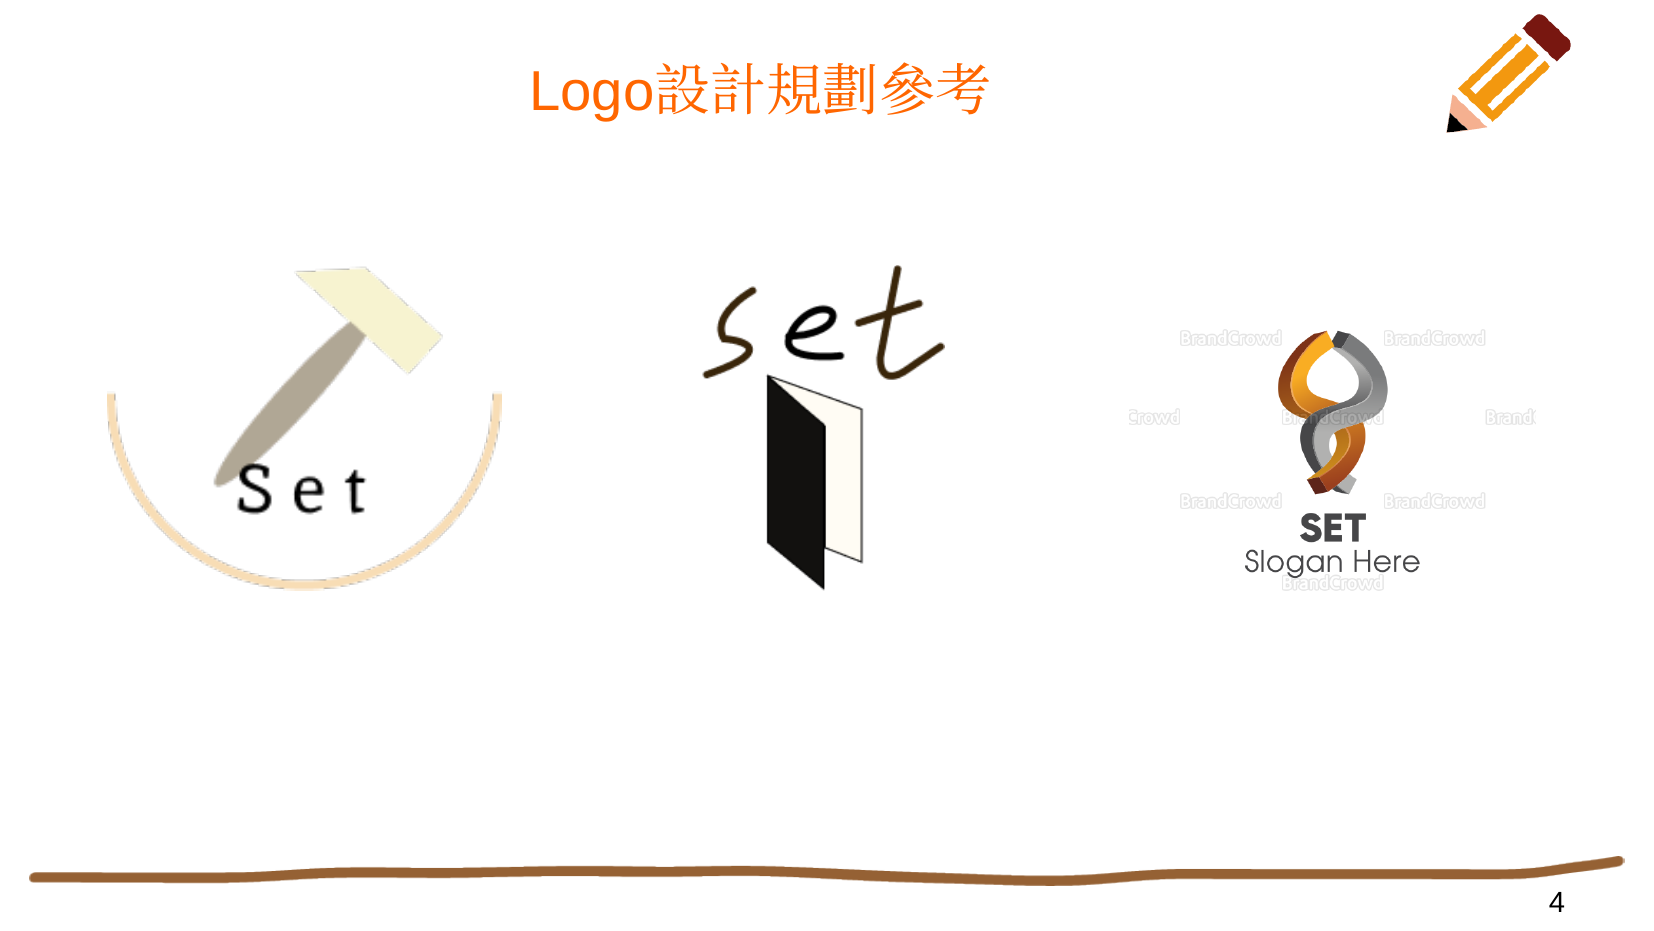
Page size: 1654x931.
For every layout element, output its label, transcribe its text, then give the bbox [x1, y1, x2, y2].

picture [1129, 295, 1536, 621]
picture [29, 856, 1625, 886]
picture [1446, 14, 1571, 133]
picture [107, 236, 502, 591]
picture [697, 265, 945, 591]
title Logo設計規劃參考 [88, 45, 1447, 207]
